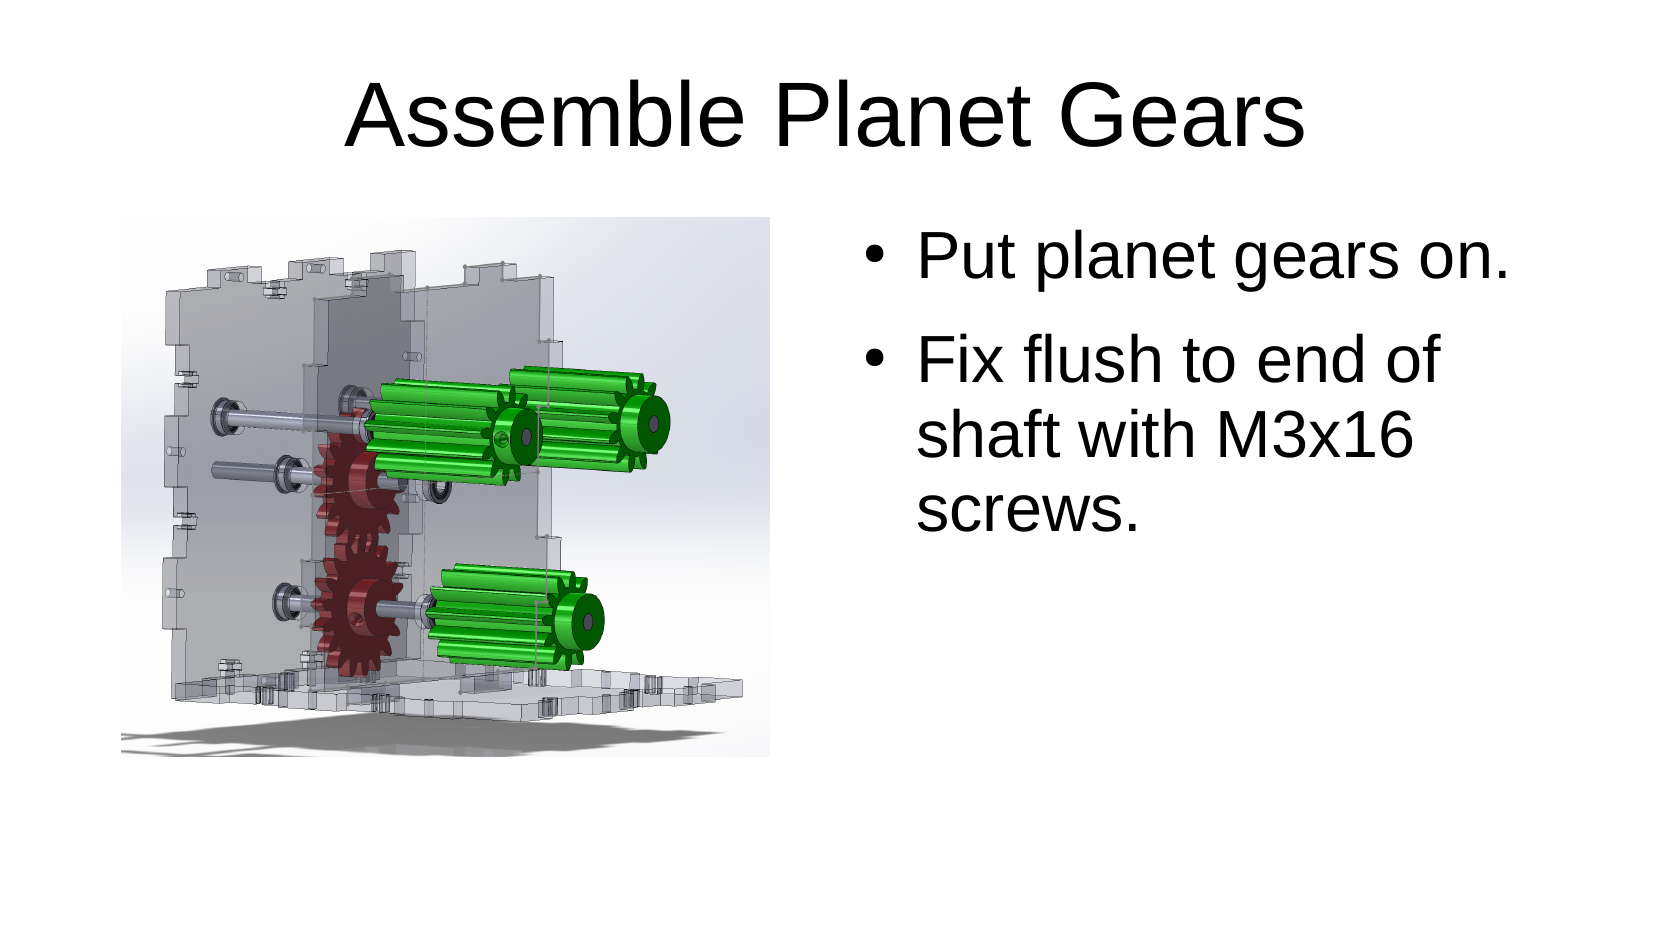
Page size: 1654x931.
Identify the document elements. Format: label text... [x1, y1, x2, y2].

title Assemble Planet Gears [82, 37, 1571, 193]
list Put planet gears on. Fix flush to end of shaft with M3x16 screws. [845, 217, 1572, 758]
picture [121, 217, 770, 758]
